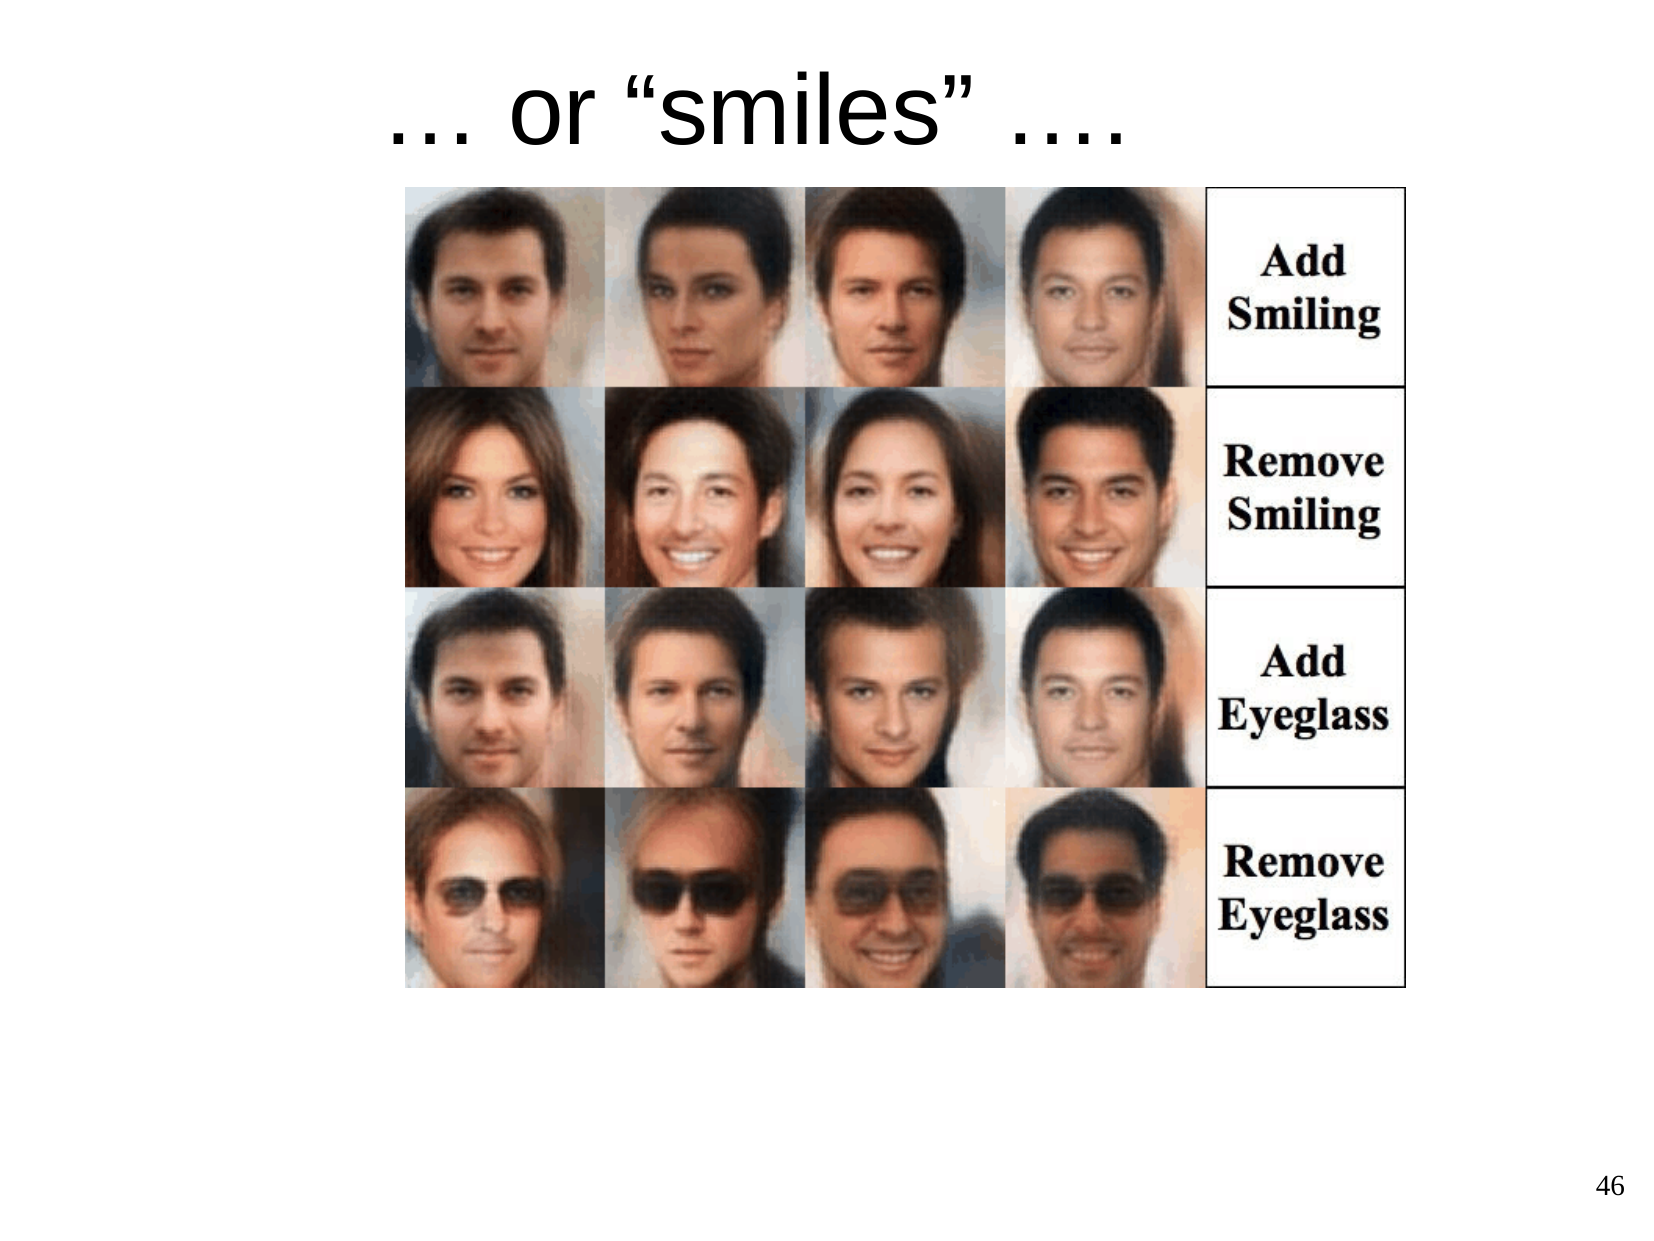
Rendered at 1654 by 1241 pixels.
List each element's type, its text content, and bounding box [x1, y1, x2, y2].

text_box … or “smiles” …. [366, 47, 1406, 174]
picture [405, 187, 1406, 988]
